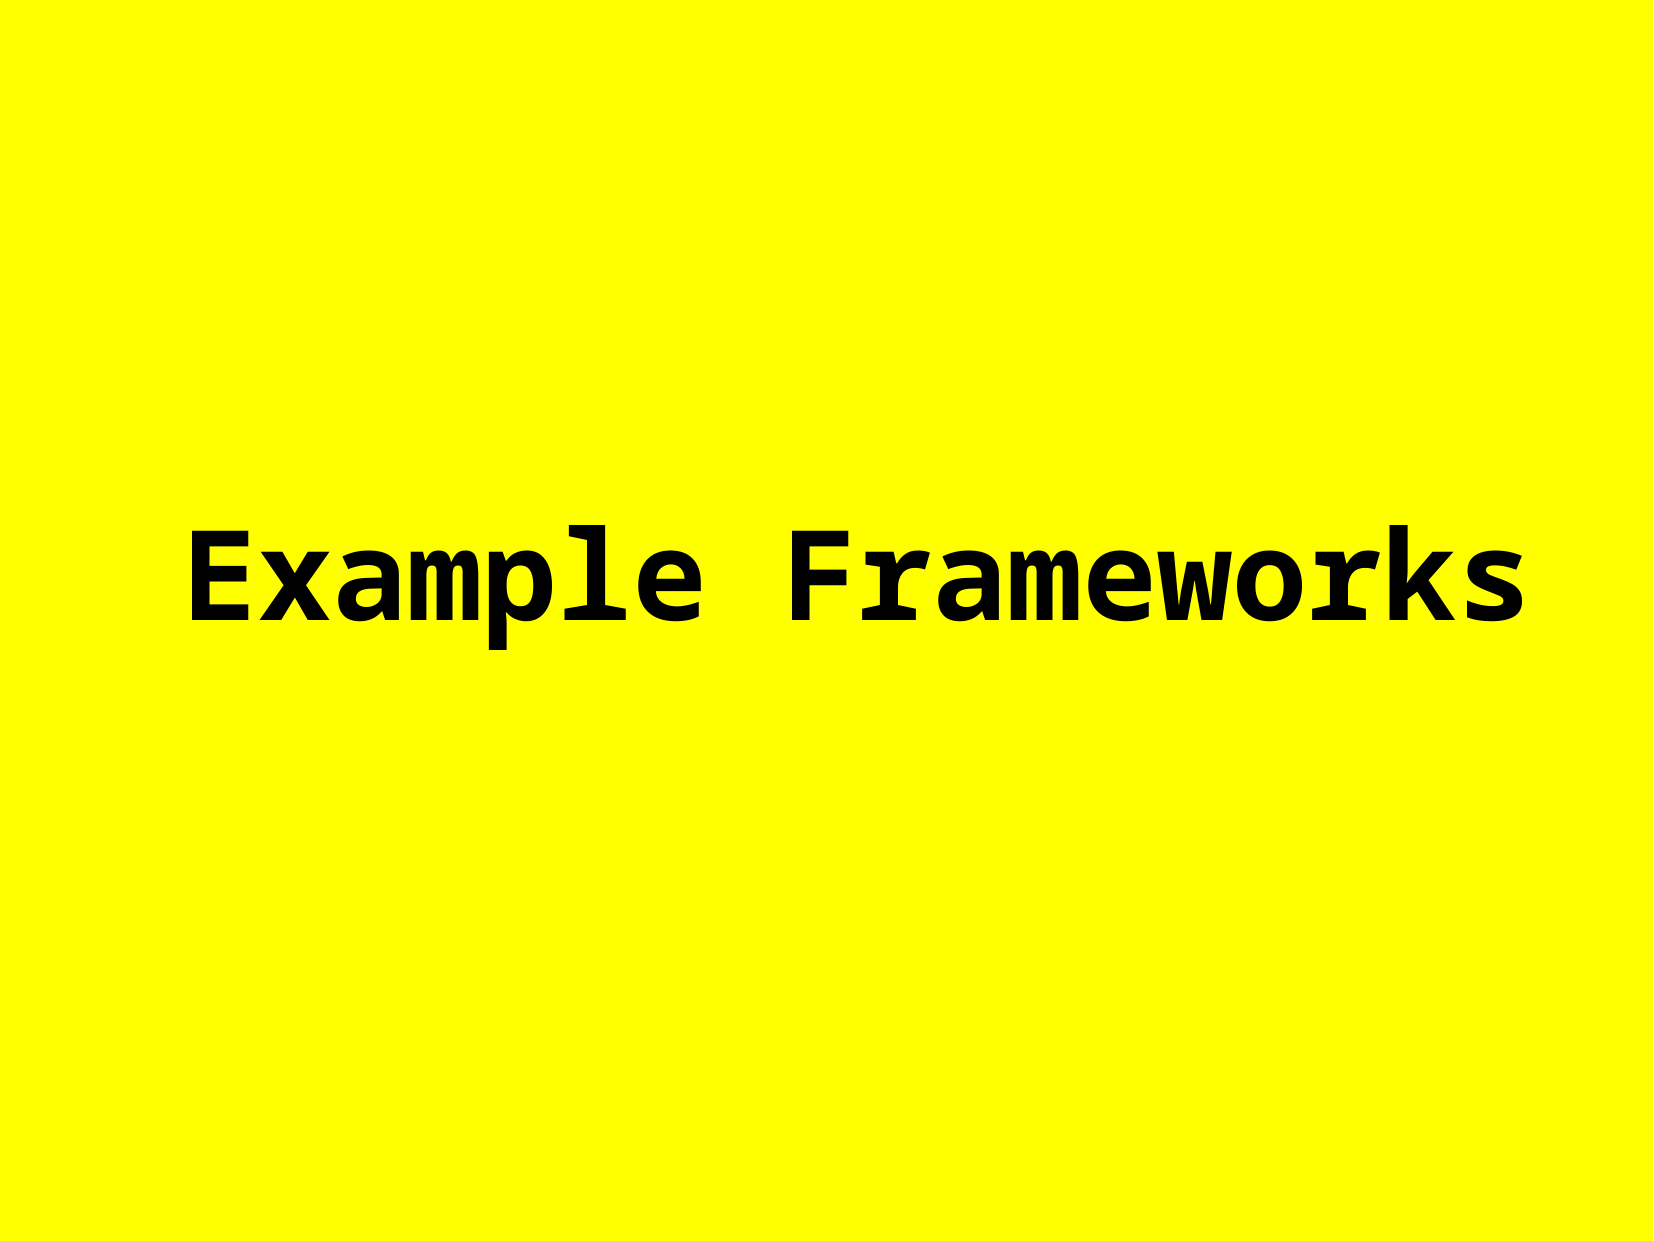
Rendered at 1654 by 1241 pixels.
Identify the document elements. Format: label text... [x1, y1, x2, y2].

text_box Example Frameworks [167, 479, 1555, 643]
